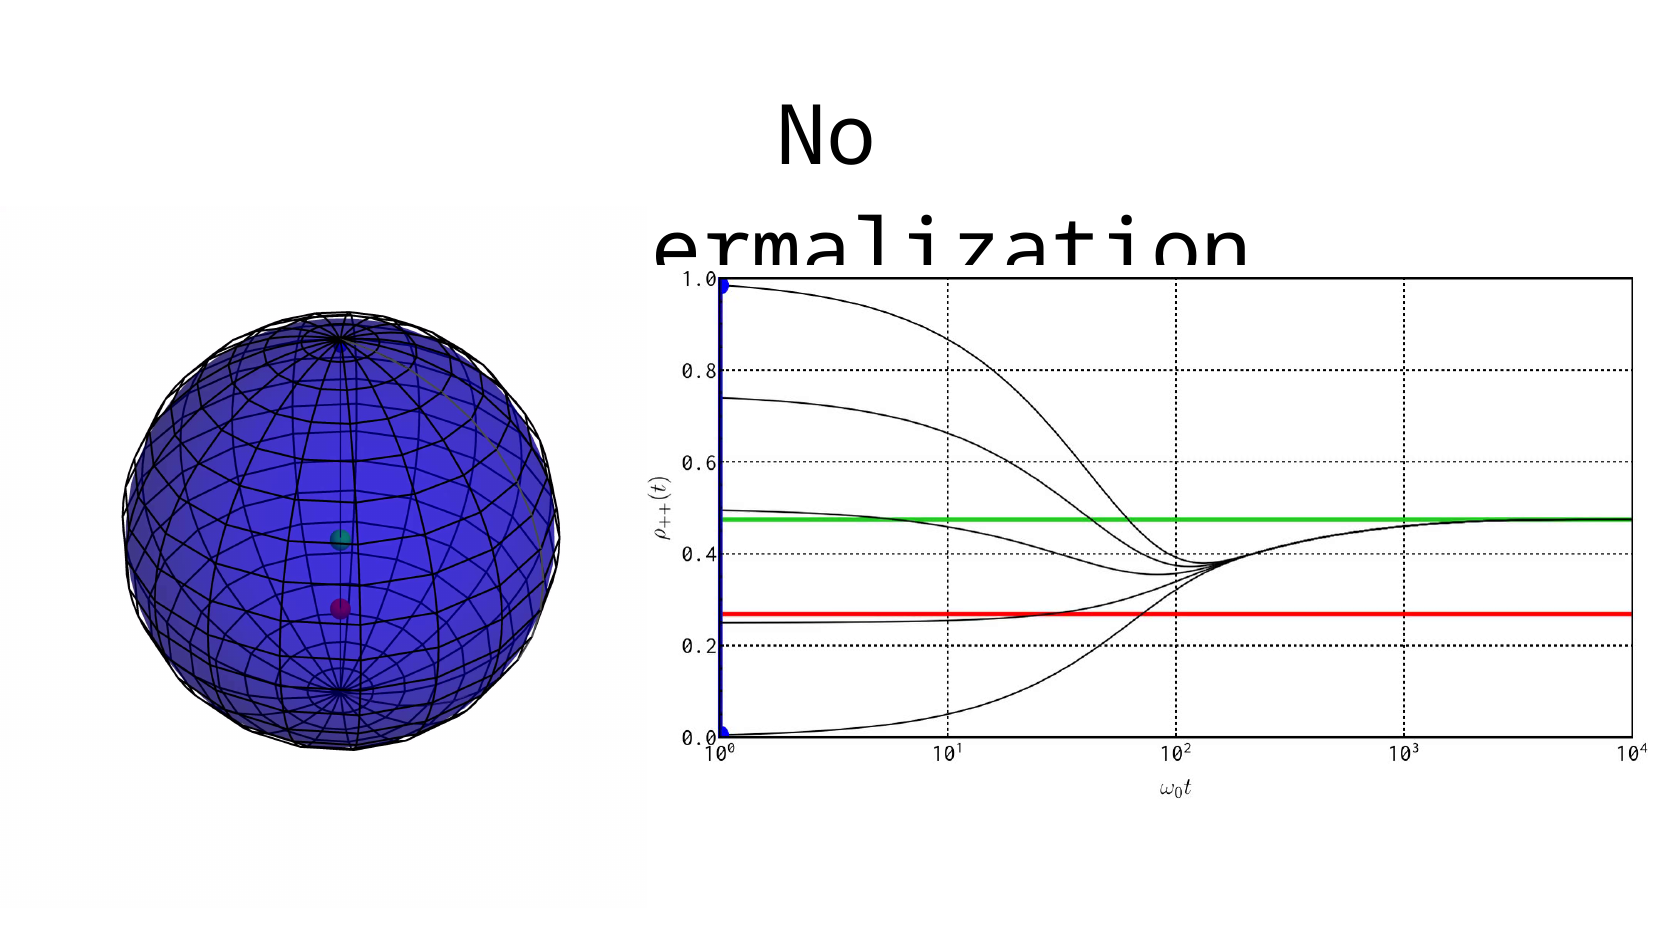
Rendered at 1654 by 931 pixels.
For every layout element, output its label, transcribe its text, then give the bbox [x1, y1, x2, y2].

picture [0, 206, 1648, 908]
text_box No Prethermalization [369, 68, 1285, 171]
